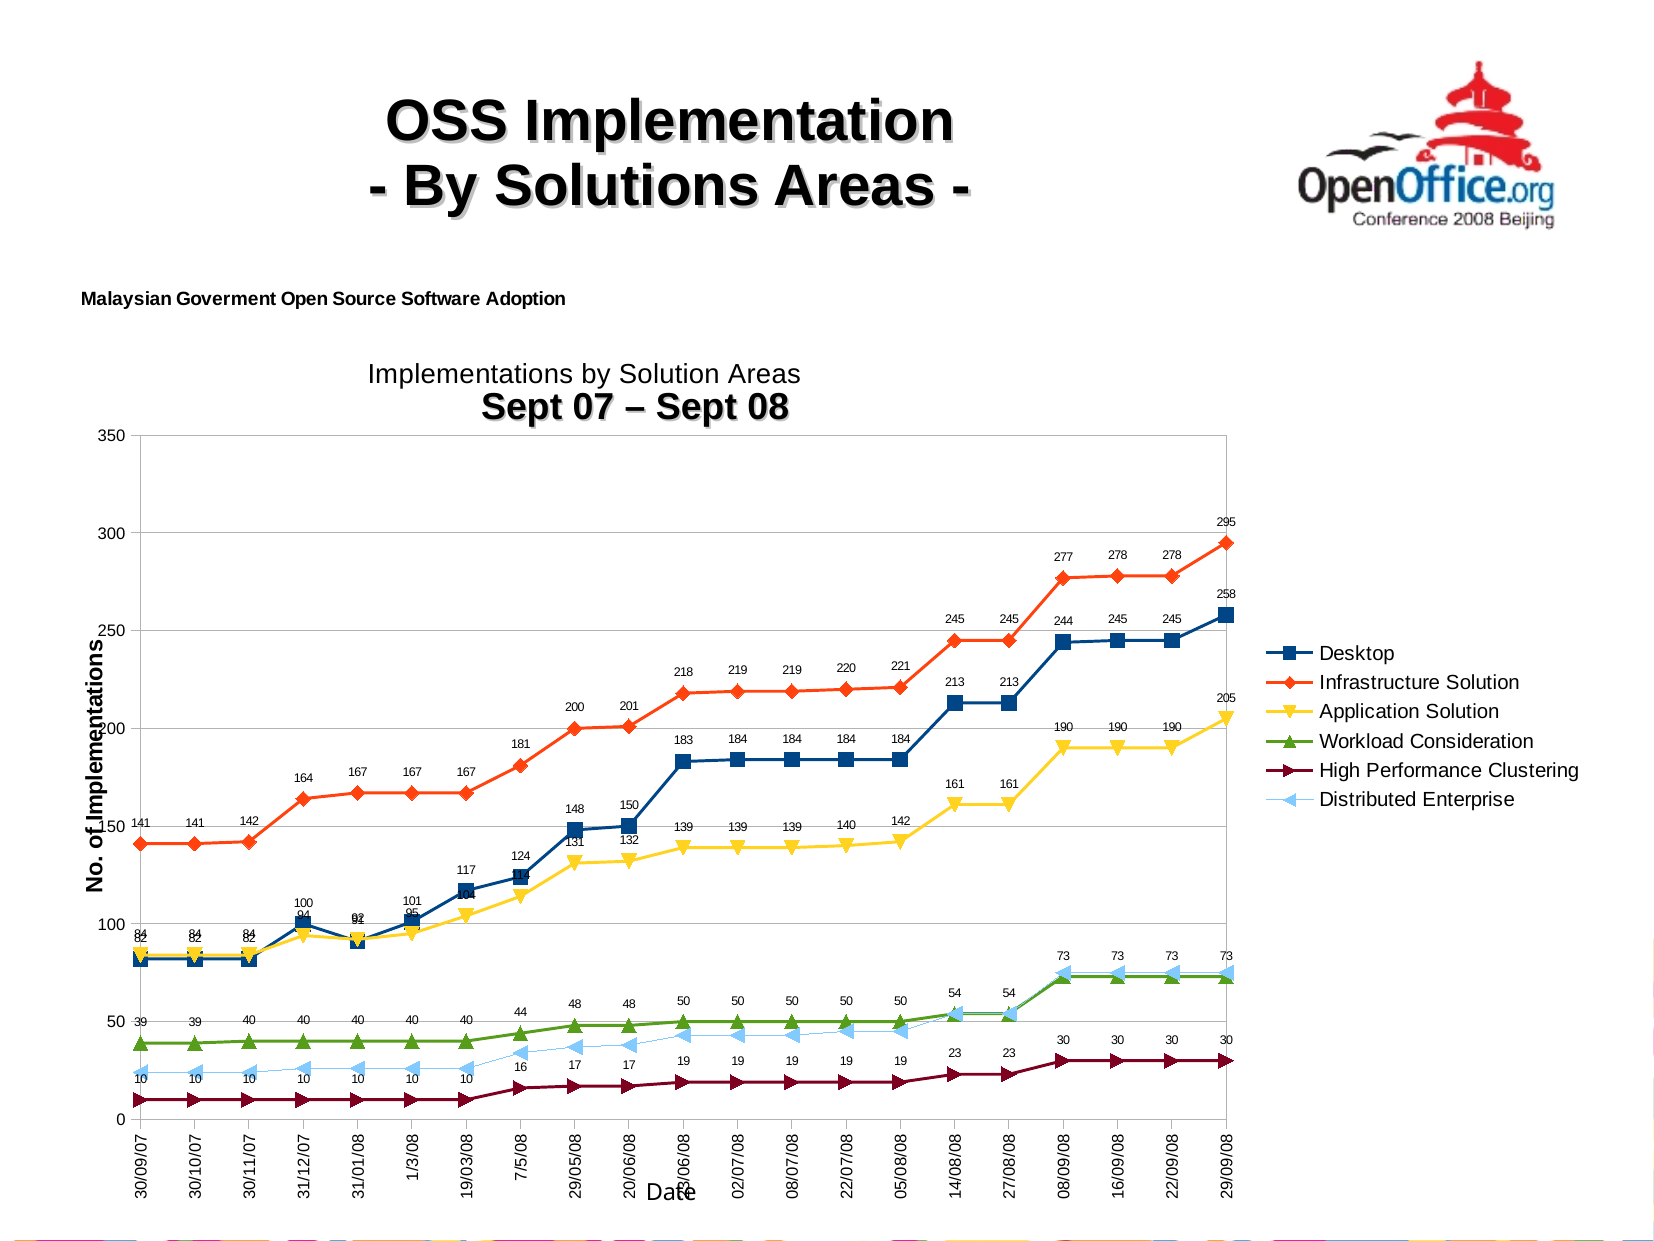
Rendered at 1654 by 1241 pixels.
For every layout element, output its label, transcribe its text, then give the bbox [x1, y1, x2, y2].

picture [1285, 51, 1569, 236]
text_box Sept 07 – Sept 08 [466, 378, 811, 436]
title OSS Implementation - By Solutions Areas - [82, 49, 1258, 236]
chart [0, 236, 1654, 1241]
